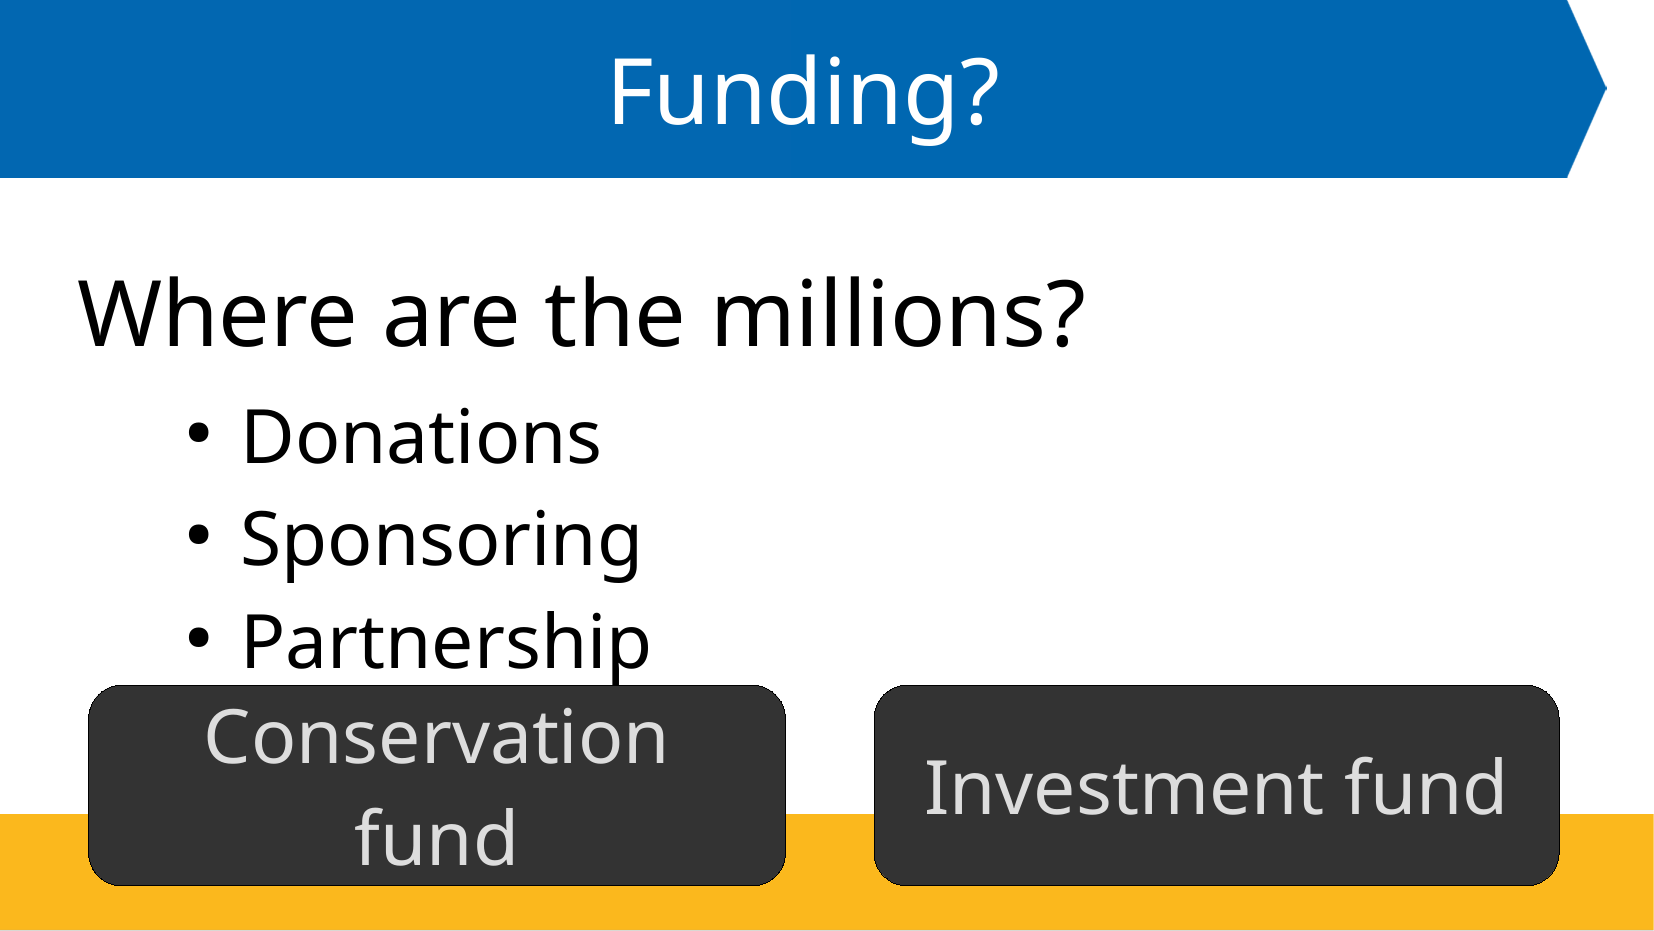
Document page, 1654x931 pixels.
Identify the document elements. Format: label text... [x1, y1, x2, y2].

text_box Investment fund [874, 685, 1560, 886]
text_box Donations Sponsoring Partnership [170, 375, 851, 650]
text_box Where are the millions? [62, 241, 1512, 557]
text_box Conservation fund [88, 685, 786, 886]
title Funding? [59, 23, 1548, 154]
picture [0, 814, 1654, 931]
picture [0, 0, 1607, 178]
